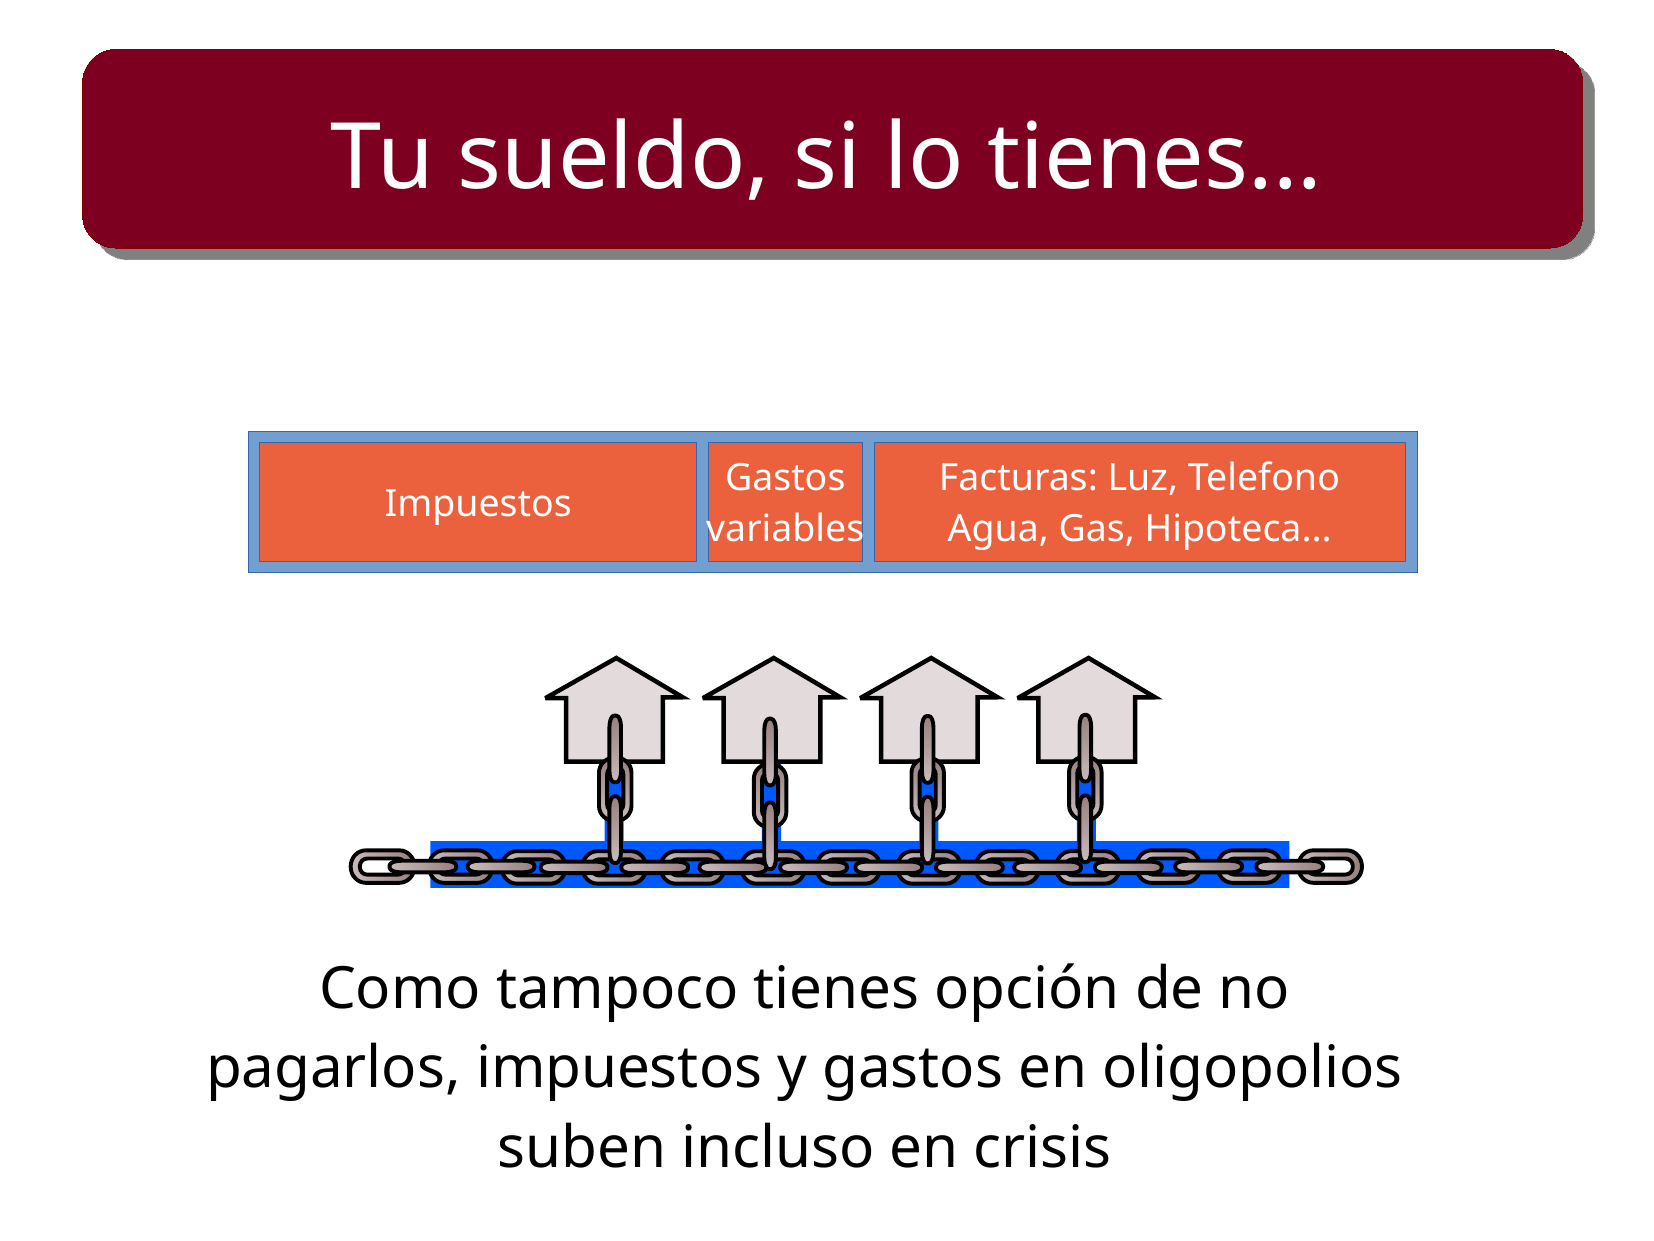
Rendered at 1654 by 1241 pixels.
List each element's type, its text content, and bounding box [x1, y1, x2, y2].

text_box Como tampoco tienes opción de no pagarlos, impuestos y gastos en oligopolios suben incluso en crisis [181, 938, 1429, 1180]
text_box Impuestos [259, 442, 697, 562]
text_box [248, 431, 1418, 573]
title Tu sueldo, si lo tienes... [82, 49, 1571, 257]
text_box Gastos variables [708, 442, 863, 562]
picture [330, 637, 1382, 906]
text_box Facturas: Luz, Telefono Agua, Gas, Hipoteca... [874, 442, 1406, 562]
